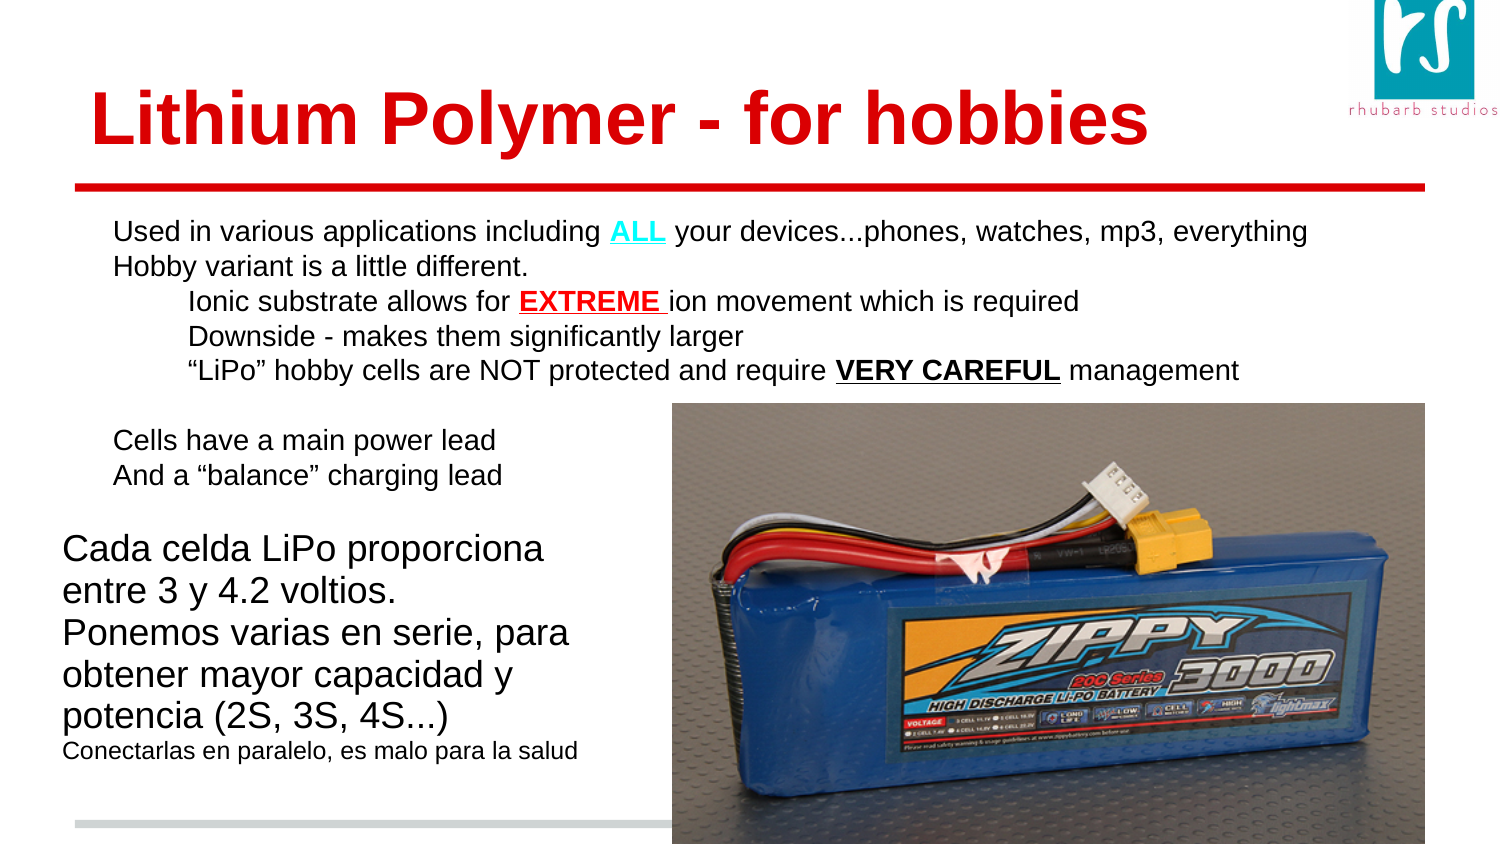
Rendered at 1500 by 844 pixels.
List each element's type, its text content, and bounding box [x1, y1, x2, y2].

title Lithium Polymer - for hobbies [75, 33, 1425, 175]
list Used in various applications including ALL your devices...phones, watches, mp3, everything Hobby variant is a little different. Ionic substrate allows for EXTREME ion movement which is required Downside - makes them significantly larger “LiPo” hobby cells are NOT protected and require VERY CAREFUL management Cells have a main power lead And a “balance” charging lead [75, 196, 1425, 808]
picture [672, 403, 1425, 844]
picture [1348, 0, 1500, 118]
text_box Cada celda LiPo proporciona entre 3 y 4.2 voltios. Ponemos varias en serie, para obtener mayor capacidad y potencia (2S, 3S, 4S...) Conectarlas en paralelo, es malo para la salud [47, 519, 626, 773]
